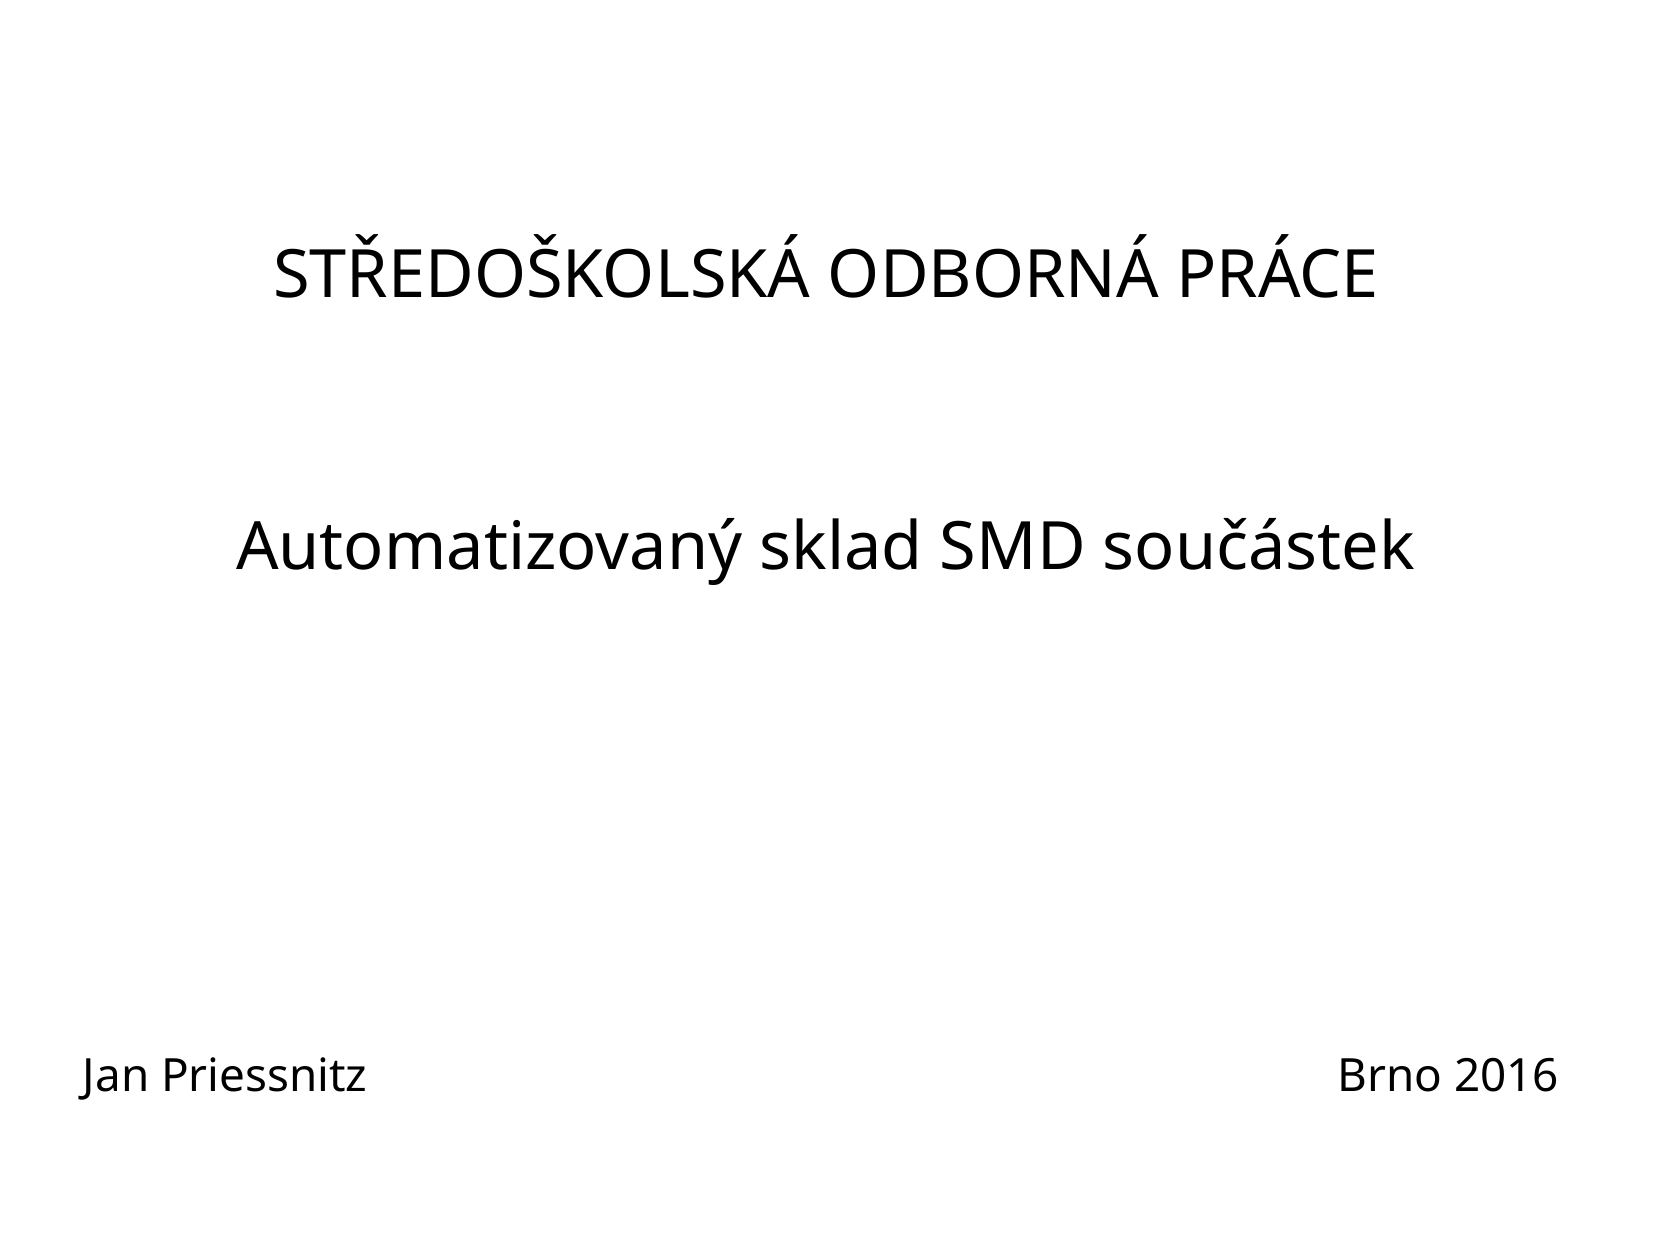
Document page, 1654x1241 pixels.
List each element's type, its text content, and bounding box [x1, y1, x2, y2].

subtitle STŘEDOŠKOLSKÁ ODBORNÁ PRÁCE Automatizovaný sklad SMD součástek Jan Priessnitz Brno 2016 [82, 49, 1571, 1010]
